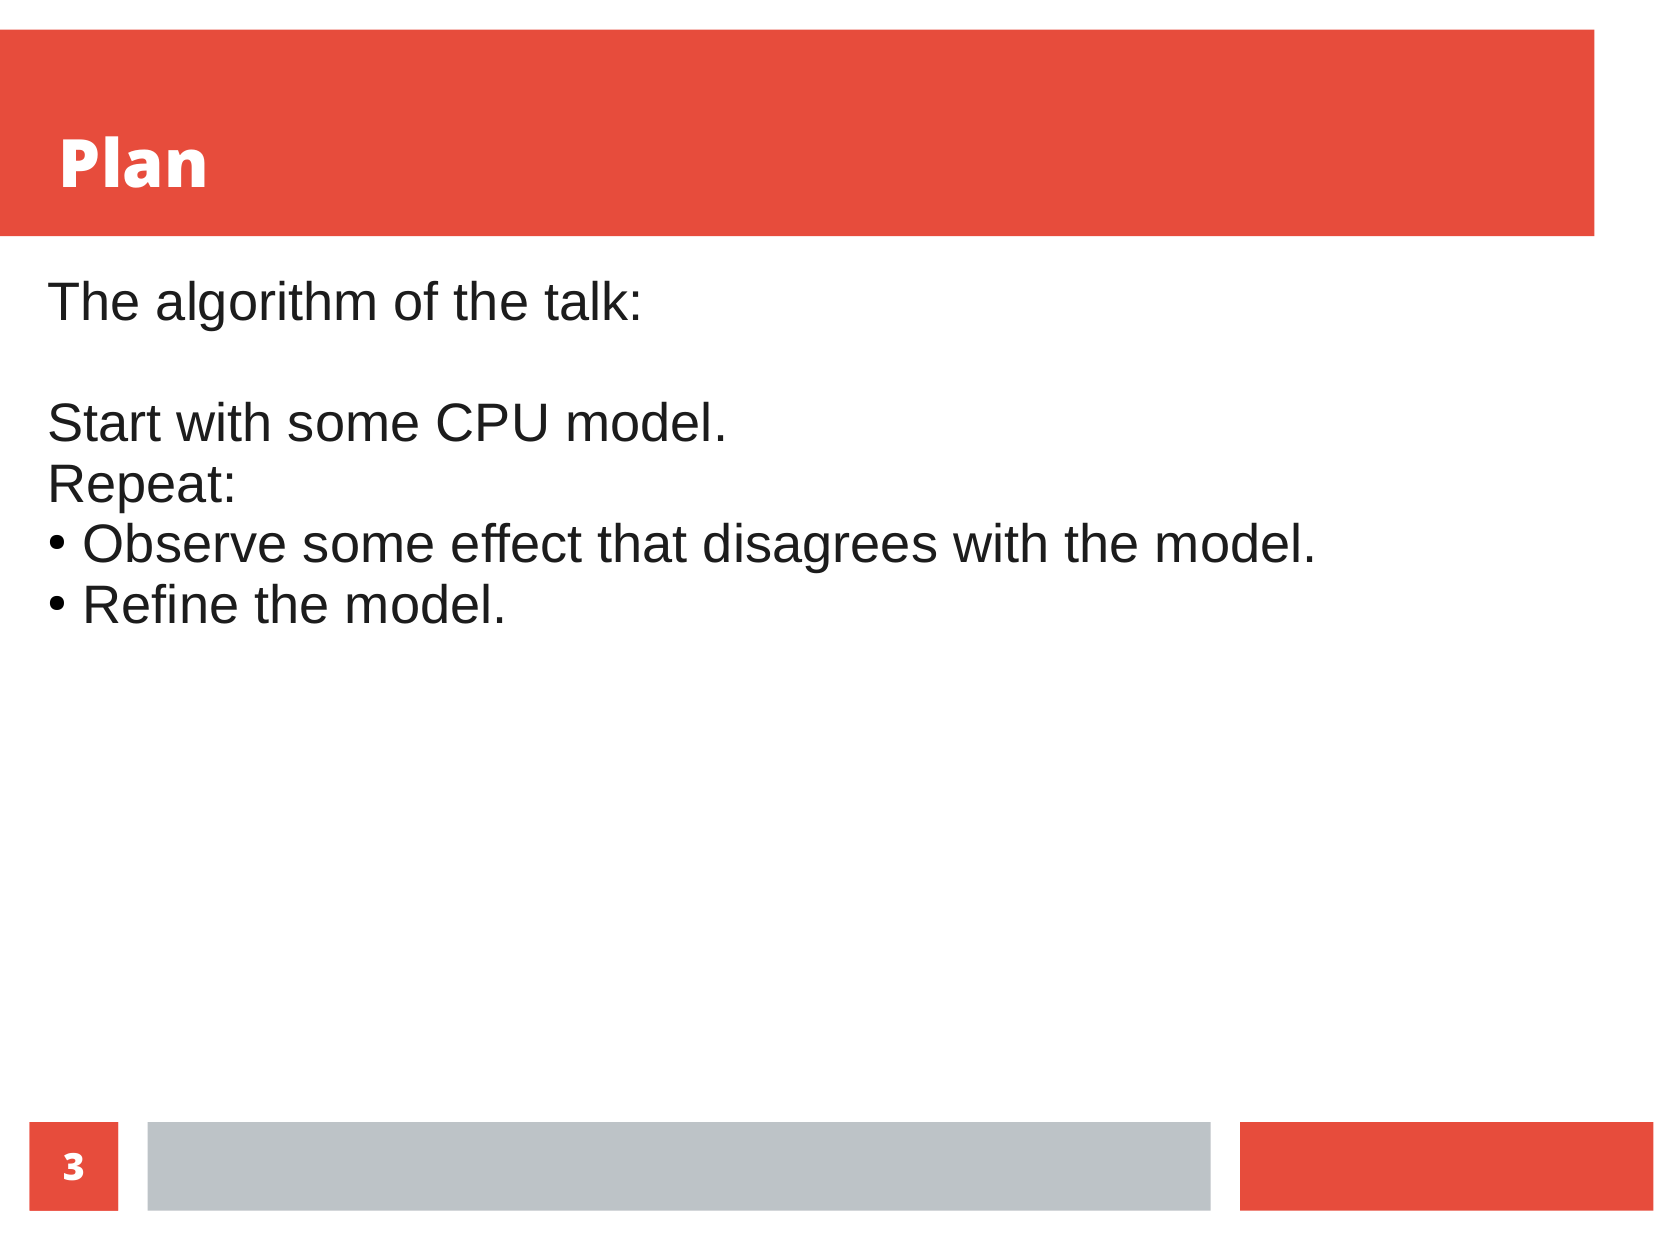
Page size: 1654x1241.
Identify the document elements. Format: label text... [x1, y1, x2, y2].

text_box The algorithm of the talk: Start with some CPU model. Repeat: Observe some effect that disagrees with the model. Refine the model. [47, 271, 1583, 418]
title Plan [59, 59, 1595, 207]
